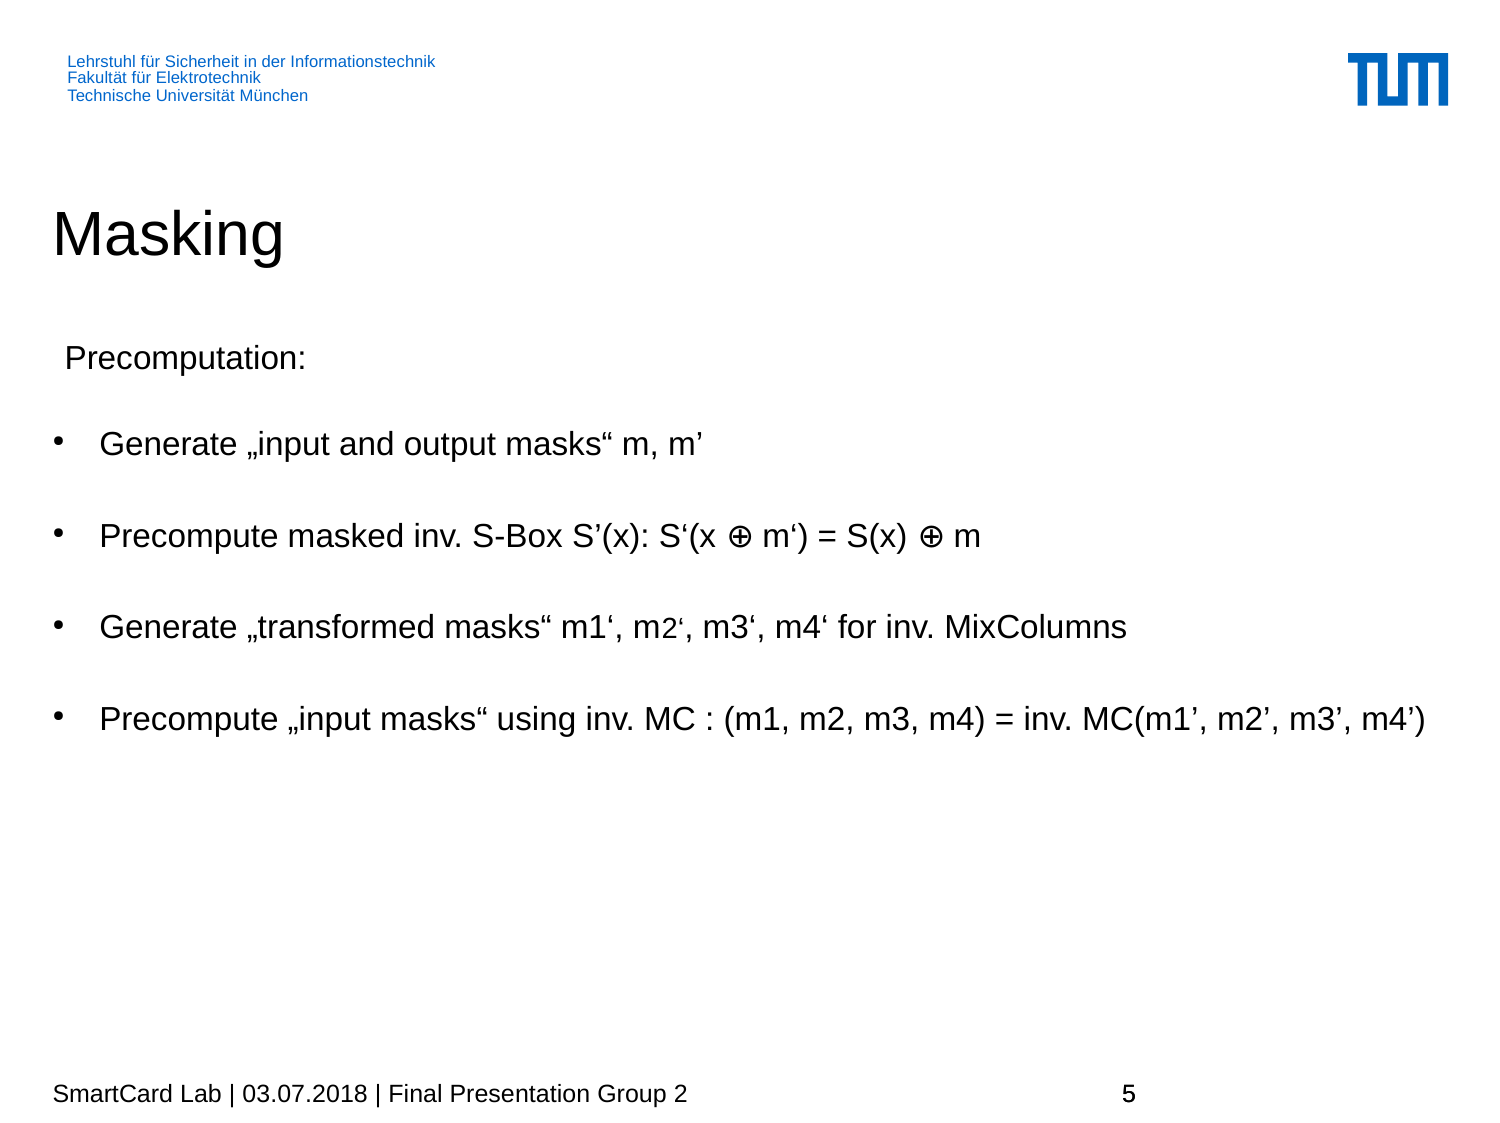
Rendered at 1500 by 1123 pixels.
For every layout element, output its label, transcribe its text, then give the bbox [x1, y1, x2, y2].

text_box SmartCard Lab | 03.07.2018 | Final Presentation Group 2 [52, 1062, 1116, 1123]
list Precomputation: Generate „input and output masks“ m, m’ Precompute masked inv. S-Box S’(x): S‘(x ⊕ m‘) = S(x) ⊕ m Generate „transformed masks“ m1‘, m2‘, m3‘, m4‘ for inv. MixColumns Precompute „input masks“ using inv. MC : (m1, m2, m3, m4) = inv. MC(m1’, m2’, m3’, m4’) [52, 330, 1453, 931]
title Masking [52, 192, 1453, 268]
text_box <number> [1122, 1062, 1459, 1123]
